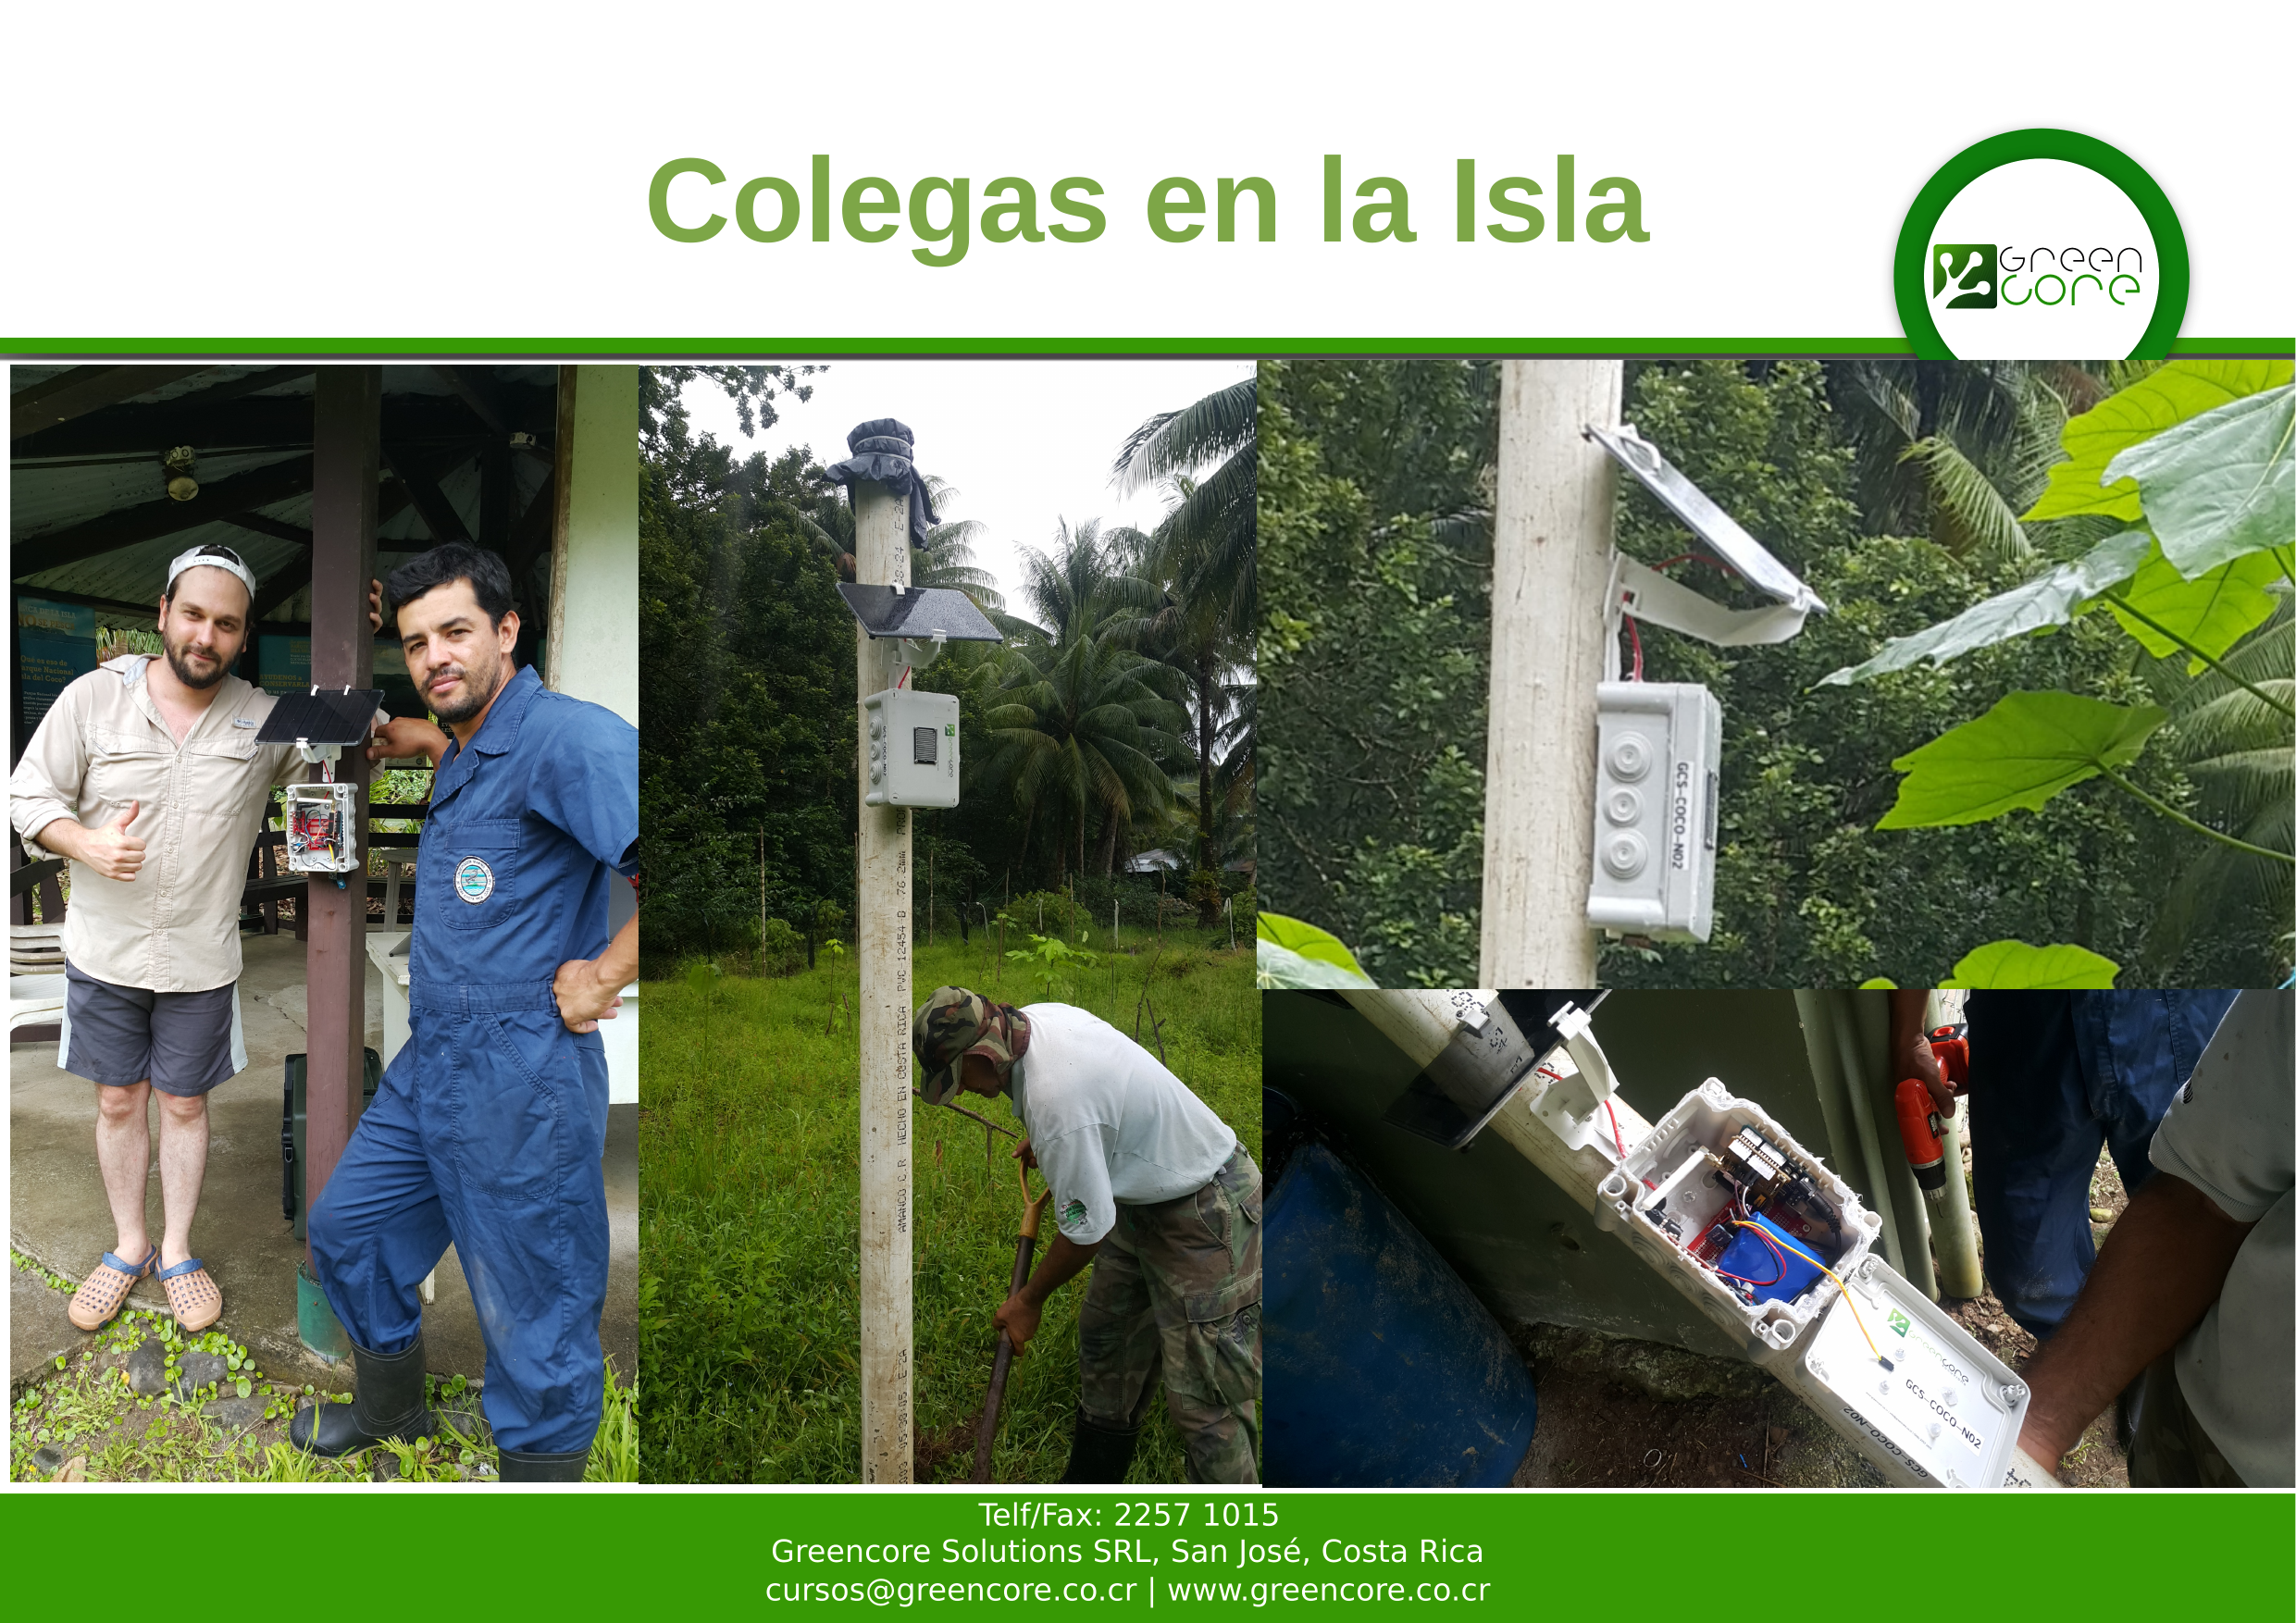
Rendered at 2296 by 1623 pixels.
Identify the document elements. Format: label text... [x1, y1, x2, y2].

title Colegas en la Isla [115, 64, 2181, 336]
picture [0, 0, 2296, 1623]
